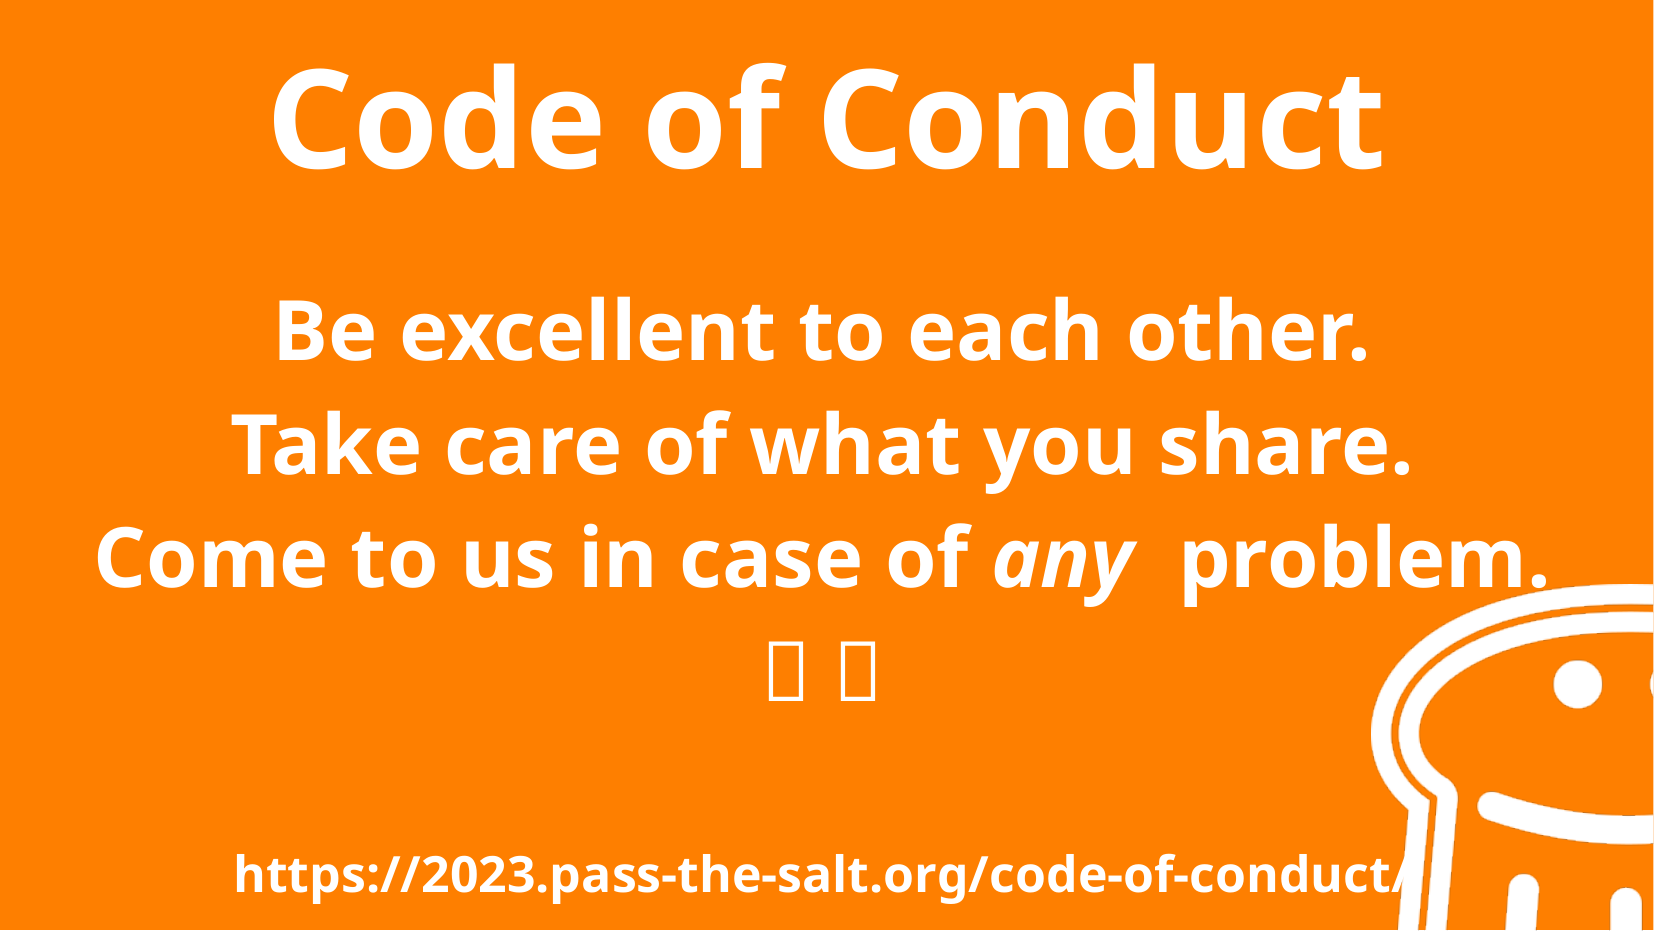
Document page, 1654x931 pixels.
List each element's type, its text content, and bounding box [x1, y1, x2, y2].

title Be excellent to each other. Take care of what you share. Come to us in case of any problem. 🫶 ✊ https://2023.pass-the-salt.org/code-of-conduct/ [59, 271, 1587, 796]
picture [1371, 584, 1654, 931]
title Code of Conduct [82, 37, 1571, 193]
